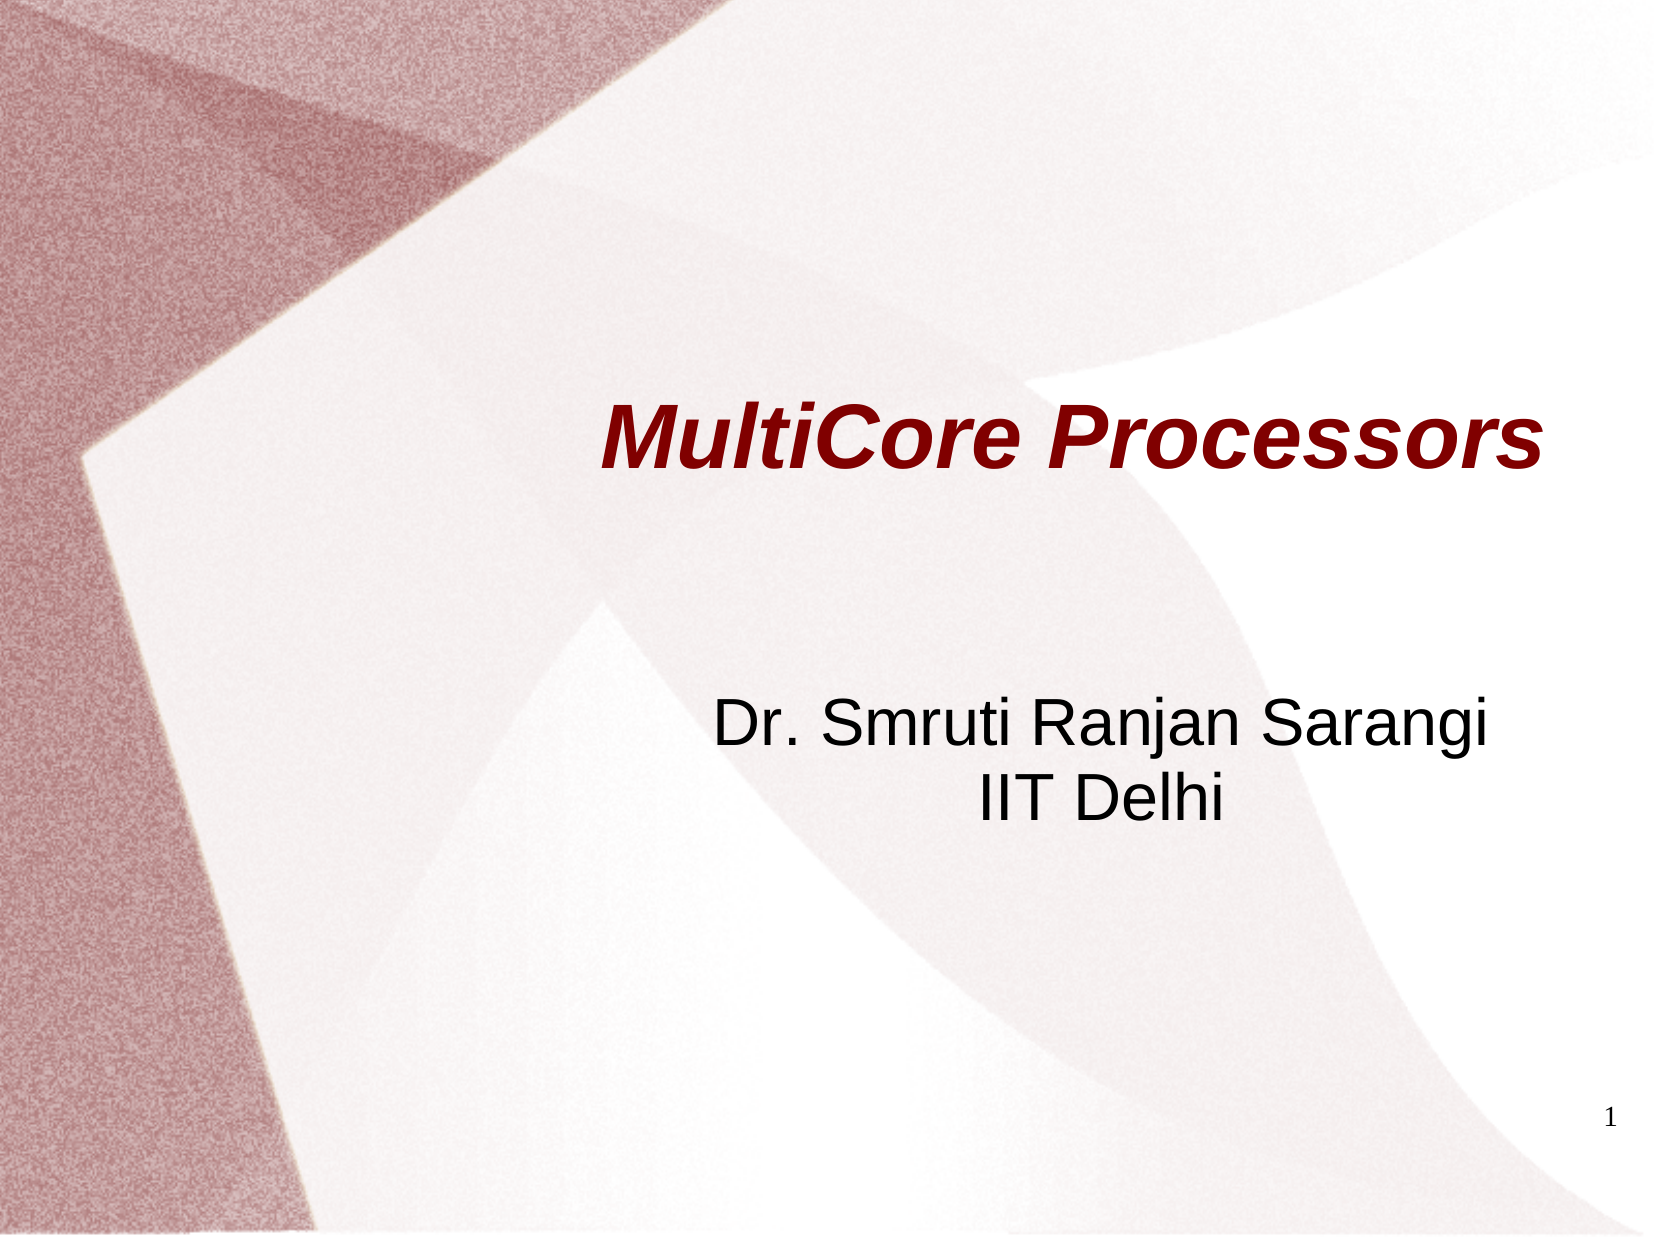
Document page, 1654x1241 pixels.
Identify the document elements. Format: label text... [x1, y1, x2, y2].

subtitle Dr. Smruti Ranjan Sarangi IIT Delhi [596, 510, 1607, 1010]
picture [0, 0, 1654, 1241]
title MultiCore Processors [60, 332, 1549, 541]
